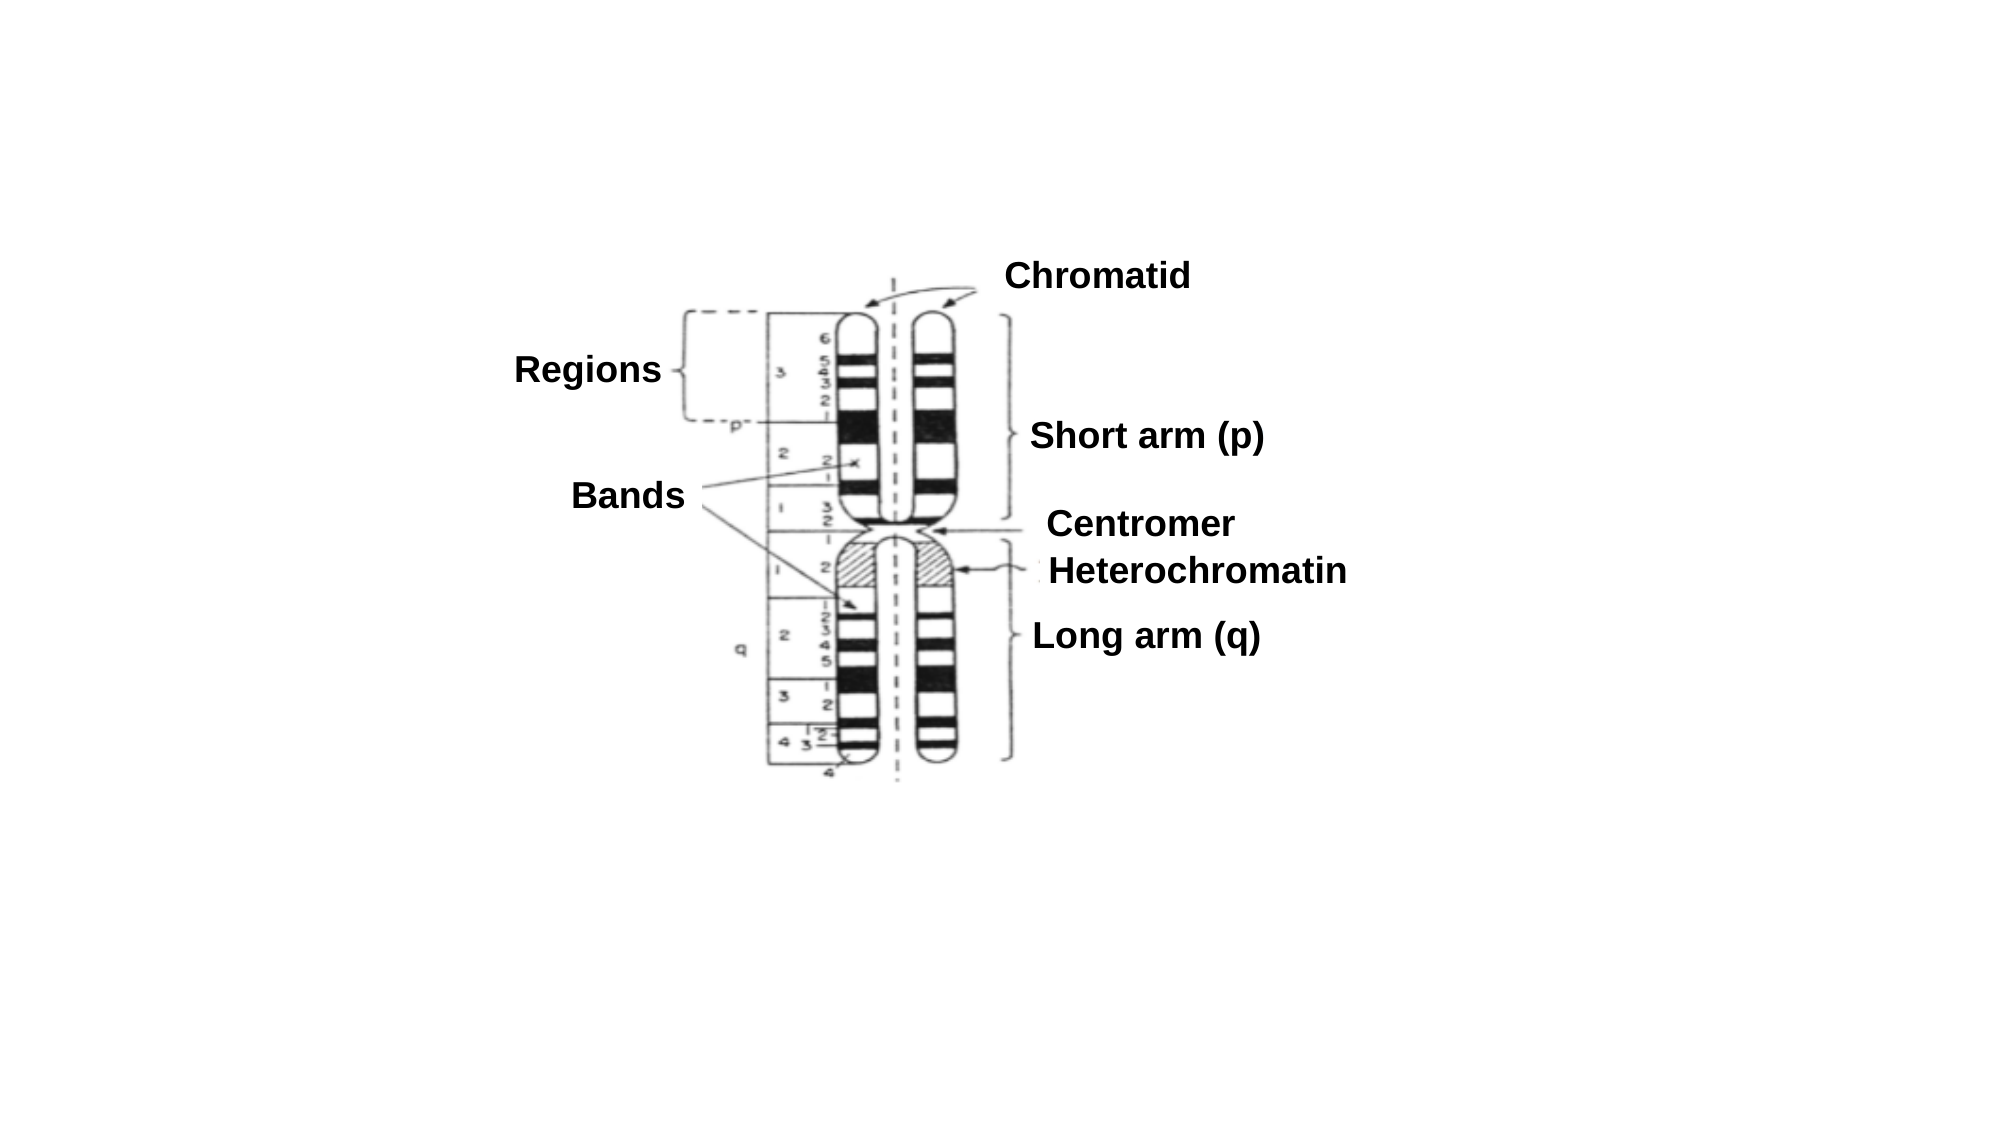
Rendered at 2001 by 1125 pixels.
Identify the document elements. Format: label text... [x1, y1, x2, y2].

text_box Heterochromatin [1040, 540, 1356, 601]
text_box Regions [513, 339, 664, 400]
text_box Bands [554, 464, 702, 526]
text_box Centromer [1028, 493, 1254, 554]
text_box Long arm (q) [1034, 605, 1260, 666]
text_box Short arm (p) [1035, 404, 1261, 465]
picture [494, 239, 1366, 792]
text_box Chromatid [981, 245, 1216, 306]
